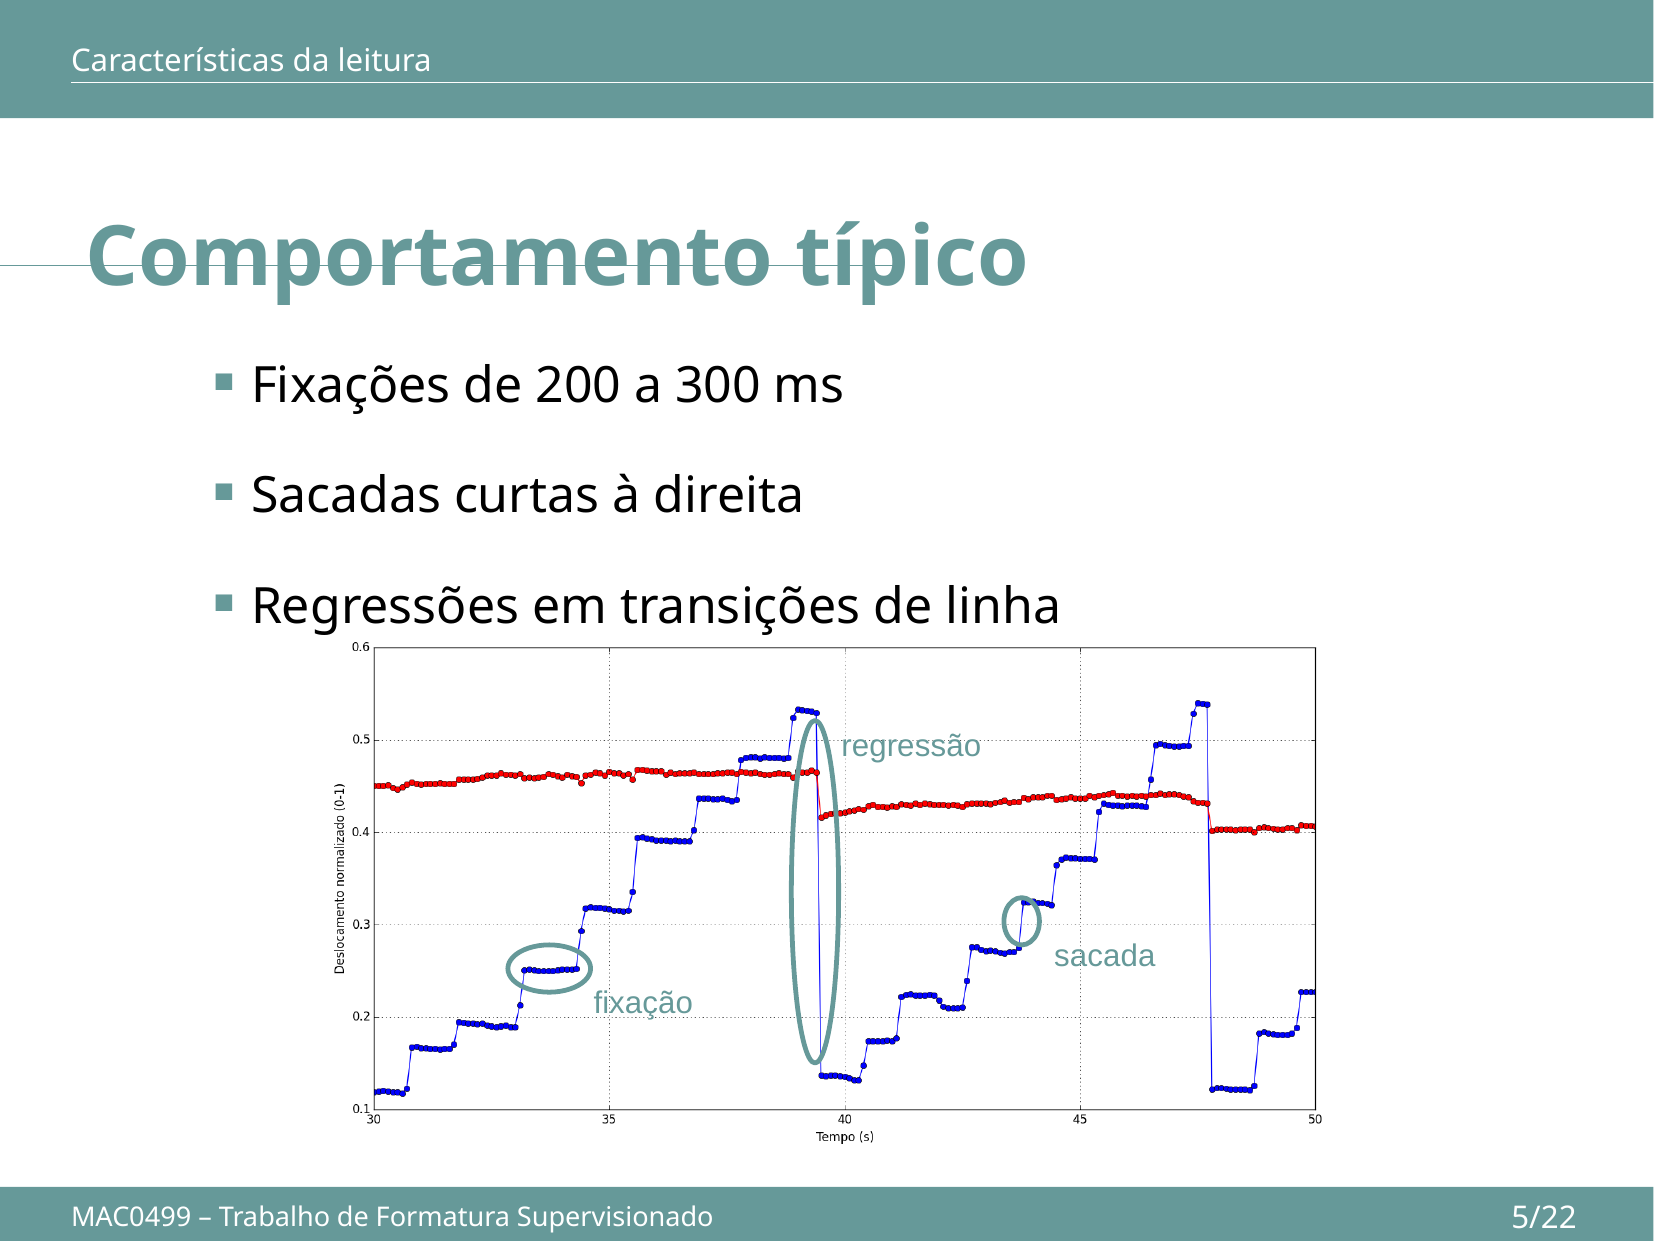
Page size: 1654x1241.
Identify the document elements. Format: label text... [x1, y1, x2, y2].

picture [317, 608, 332, 620]
title MAC0499 – Trabalho de Formatura Supervisionado [71, 1187, 1241, 1241]
text_box [0, 1186, 1654, 1241]
title 5/22 [1429, 1187, 1577, 1241]
text_box [507, 944, 591, 993]
picture [443, 608, 459, 620]
text_box fixação [830, 978, 1016, 1028]
title Características da leitura [71, 29, 987, 82]
text_box Comportamento típico [70, 188, 1571, 288]
text_box regressão [826, 720, 1264, 771]
picture [784, 608, 800, 620]
text_box [1003, 897, 1040, 945]
picture [305, 608, 1349, 1166]
text_box sacada [1039, 930, 1477, 981]
text_box [791, 720, 839, 1064]
picture [664, 610, 677, 620]
text_box [0, 0, 1654, 119]
title Características da leitura [71, 83, 987, 89]
picture [1040, 610, 1053, 620]
picture [880, 608, 895, 620]
text_box fixação [578, 978, 800, 1028]
text_box Fixações de 200 a 300 ms Sacadas curtas à direita Regressões em transições de linha [200, 341, 1383, 591]
